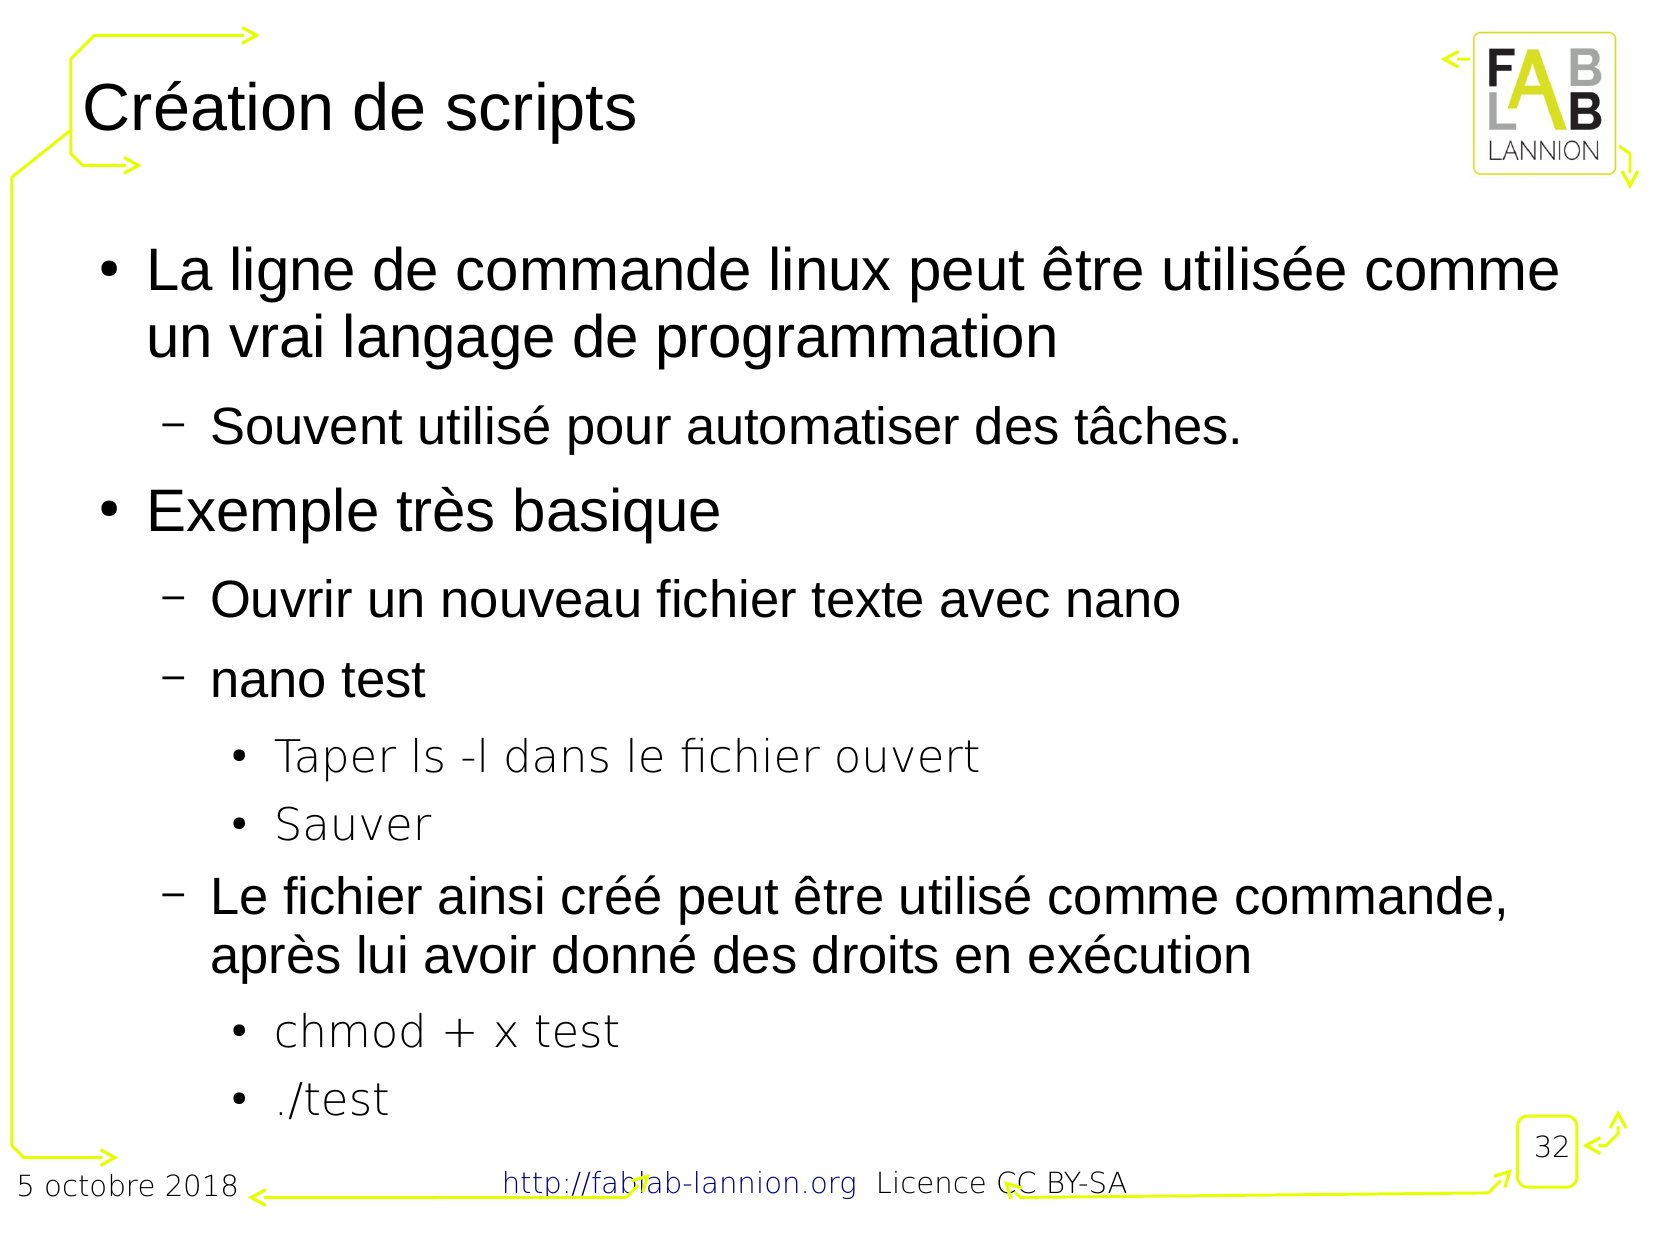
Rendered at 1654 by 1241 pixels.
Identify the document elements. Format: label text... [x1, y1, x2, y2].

picture [1470, 29, 1619, 178]
title Création de scripts [82, 49, 1441, 166]
list La ligne de commande linux peut être utilisée comme un vrai langage de programmation Souvent utilisé pour automatiser des tâches. Exemple très basique Ouvrir un nouveau fichier texte avec nano nano test Taper ls -l dans le fichier ouvert Sauver Le fichier ainsi créé peut être utilisé comme commande, après lui avoir donné des droits en exécution chmod + x test ./test [82, 236, 1571, 1134]
